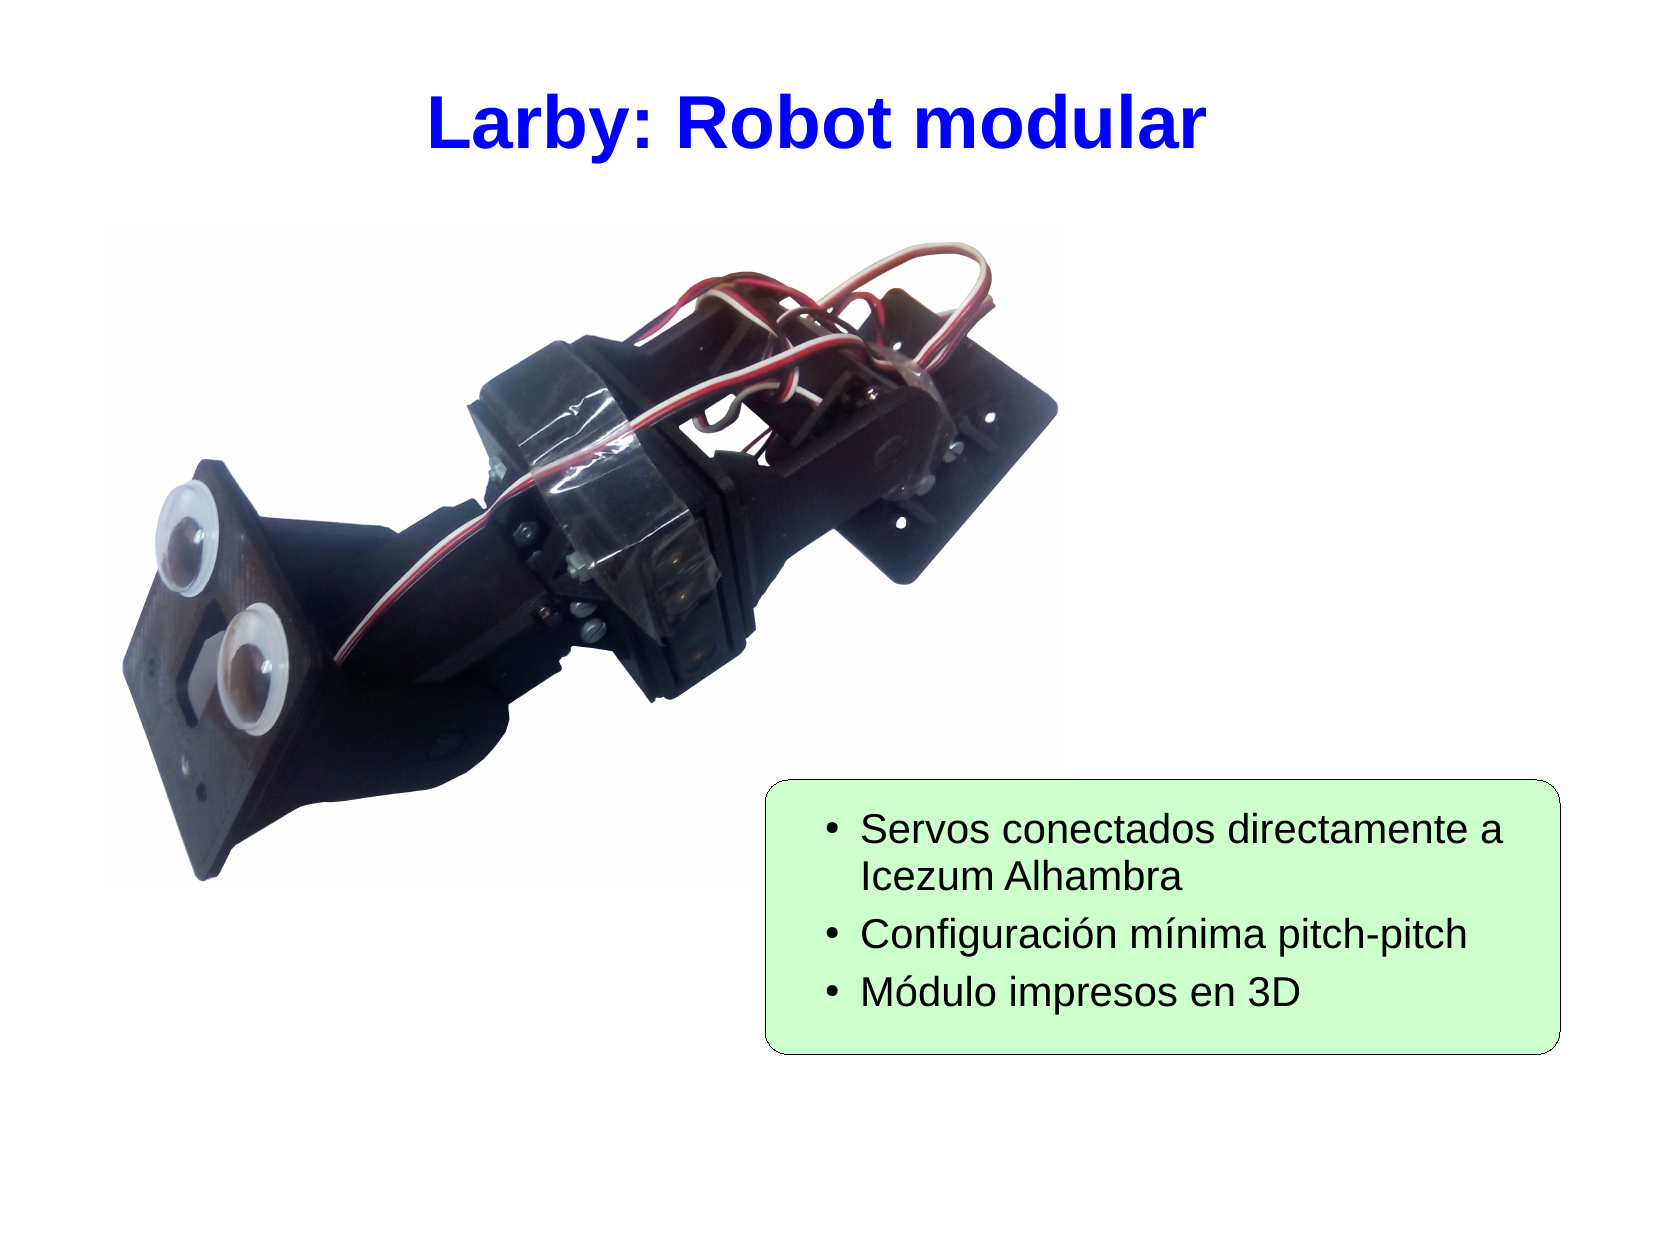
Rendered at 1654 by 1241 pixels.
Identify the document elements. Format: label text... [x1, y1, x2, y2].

picture [105, 224, 1068, 887]
text_box Servos conectados directamente a Icezum Alhambra Configuración mínima pitch-pitch Módulo impresos en 3D [810, 798, 1546, 1036]
text_box Larby: Robot modular [90, 73, 1546, 211]
text_box [765, 779, 1561, 1055]
